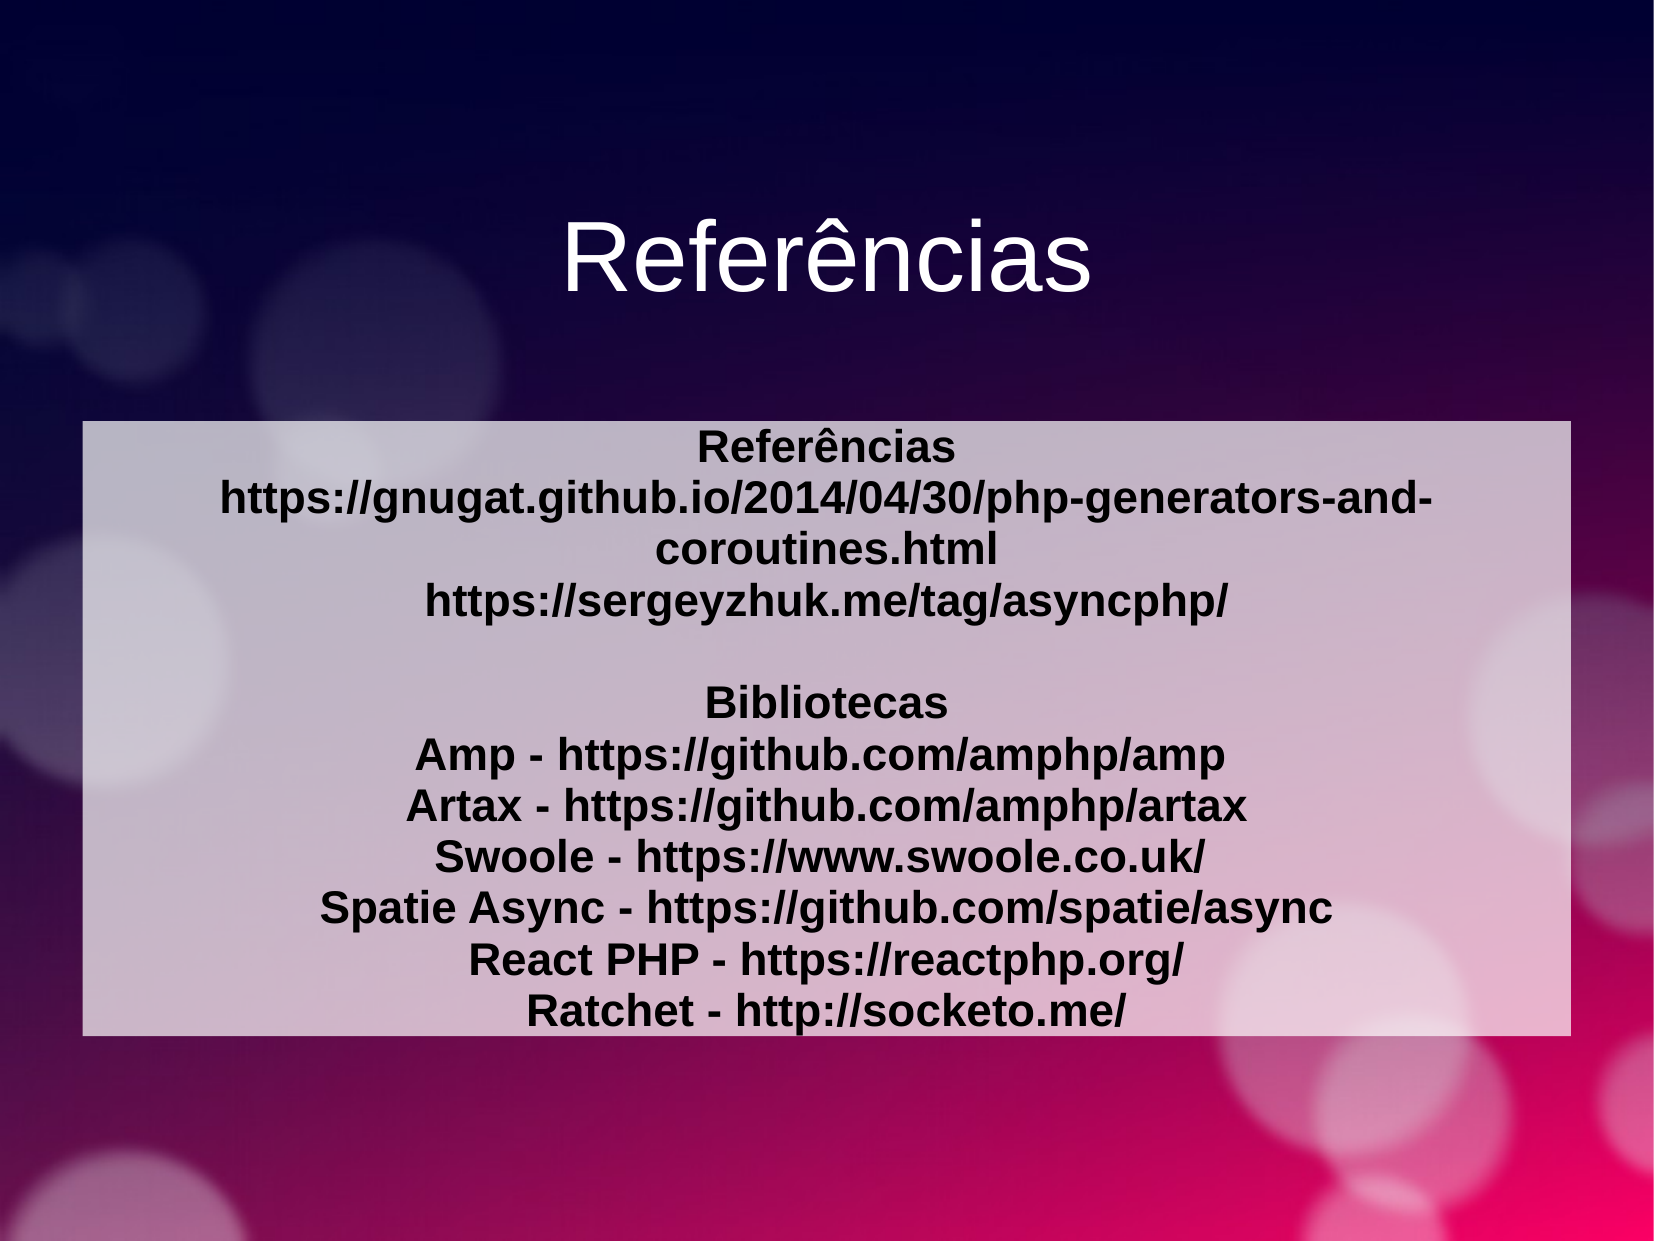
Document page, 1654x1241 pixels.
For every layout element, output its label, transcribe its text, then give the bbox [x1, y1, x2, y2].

title Referências [82, 94, 1571, 420]
text_box Referências https://gnugat.github.io/2014/04/30/php-generators-and-coroutines.html https://sergeyzhuk.me/tag/asyncphp/ Bibliotecas Amp - https://github.com/amphp/amp Artax - https://github.com/amphp/artax Swoole - https://www.swoole.co.uk/ Spatie Async - https://github.com/spatie/async React PHP - https://reactphp.org/ Ratchet - http://socketo.me/ [82, 421, 1571, 1037]
picture [0, 0, 1654, 1241]
